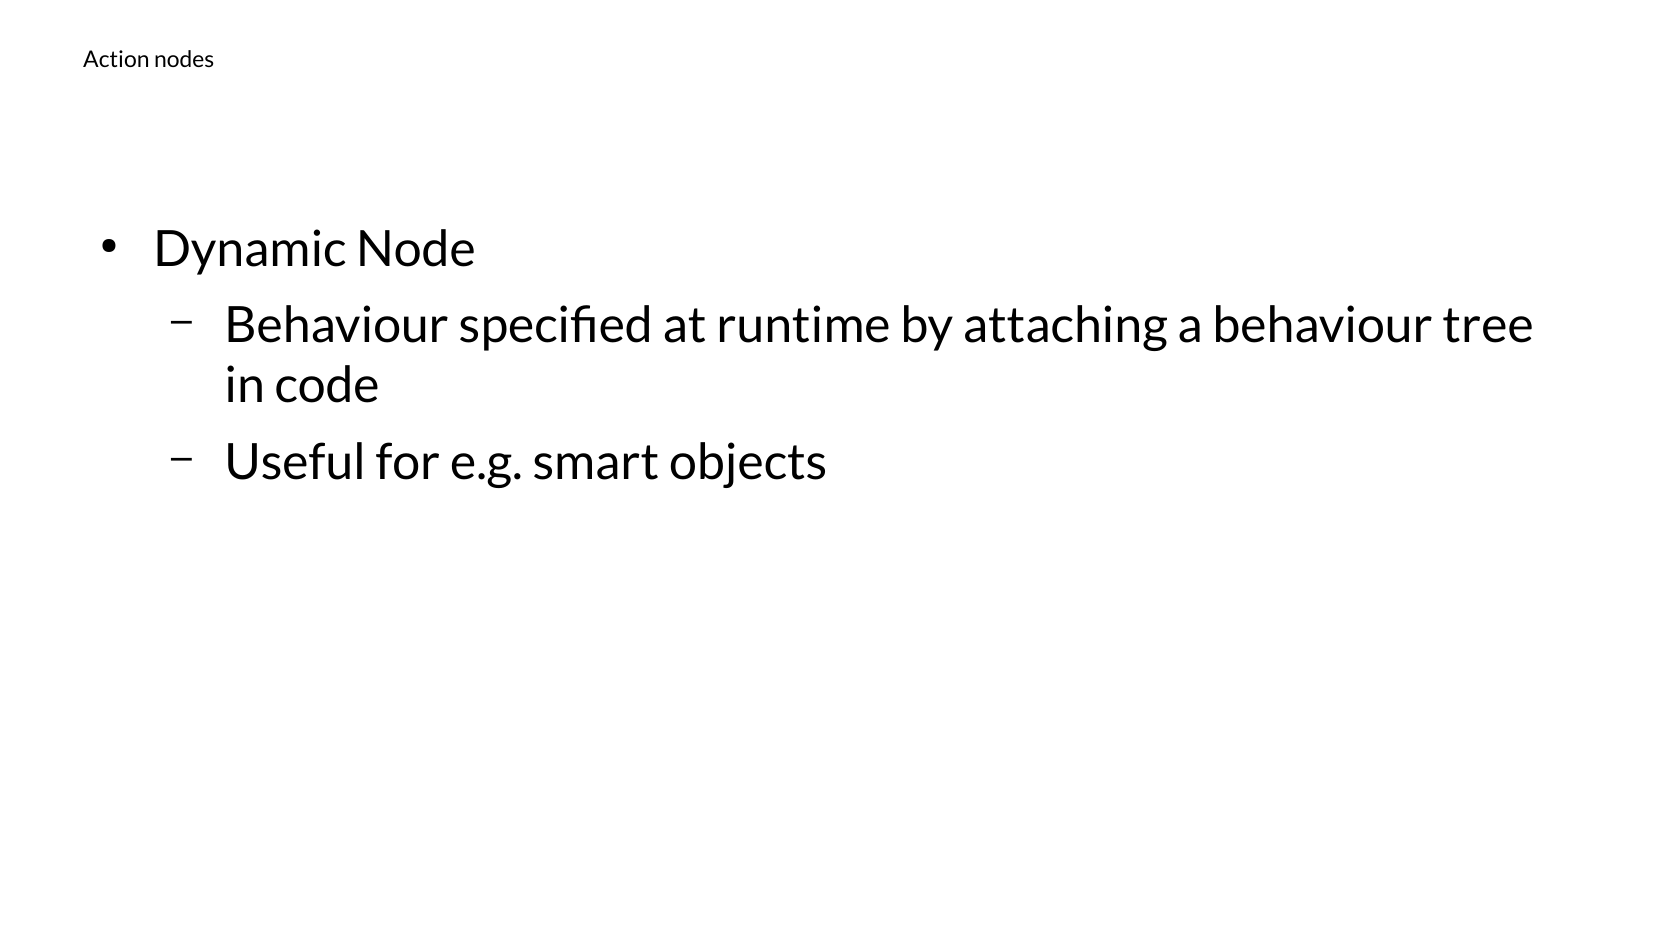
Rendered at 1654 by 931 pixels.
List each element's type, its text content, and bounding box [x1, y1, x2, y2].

list Dynamic Node Behaviour specified at runtime by attaching a behaviour tree in code Useful for e.g. smart objects [82, 217, 1571, 839]
title Action nodes [83, 0, 1571, 119]
